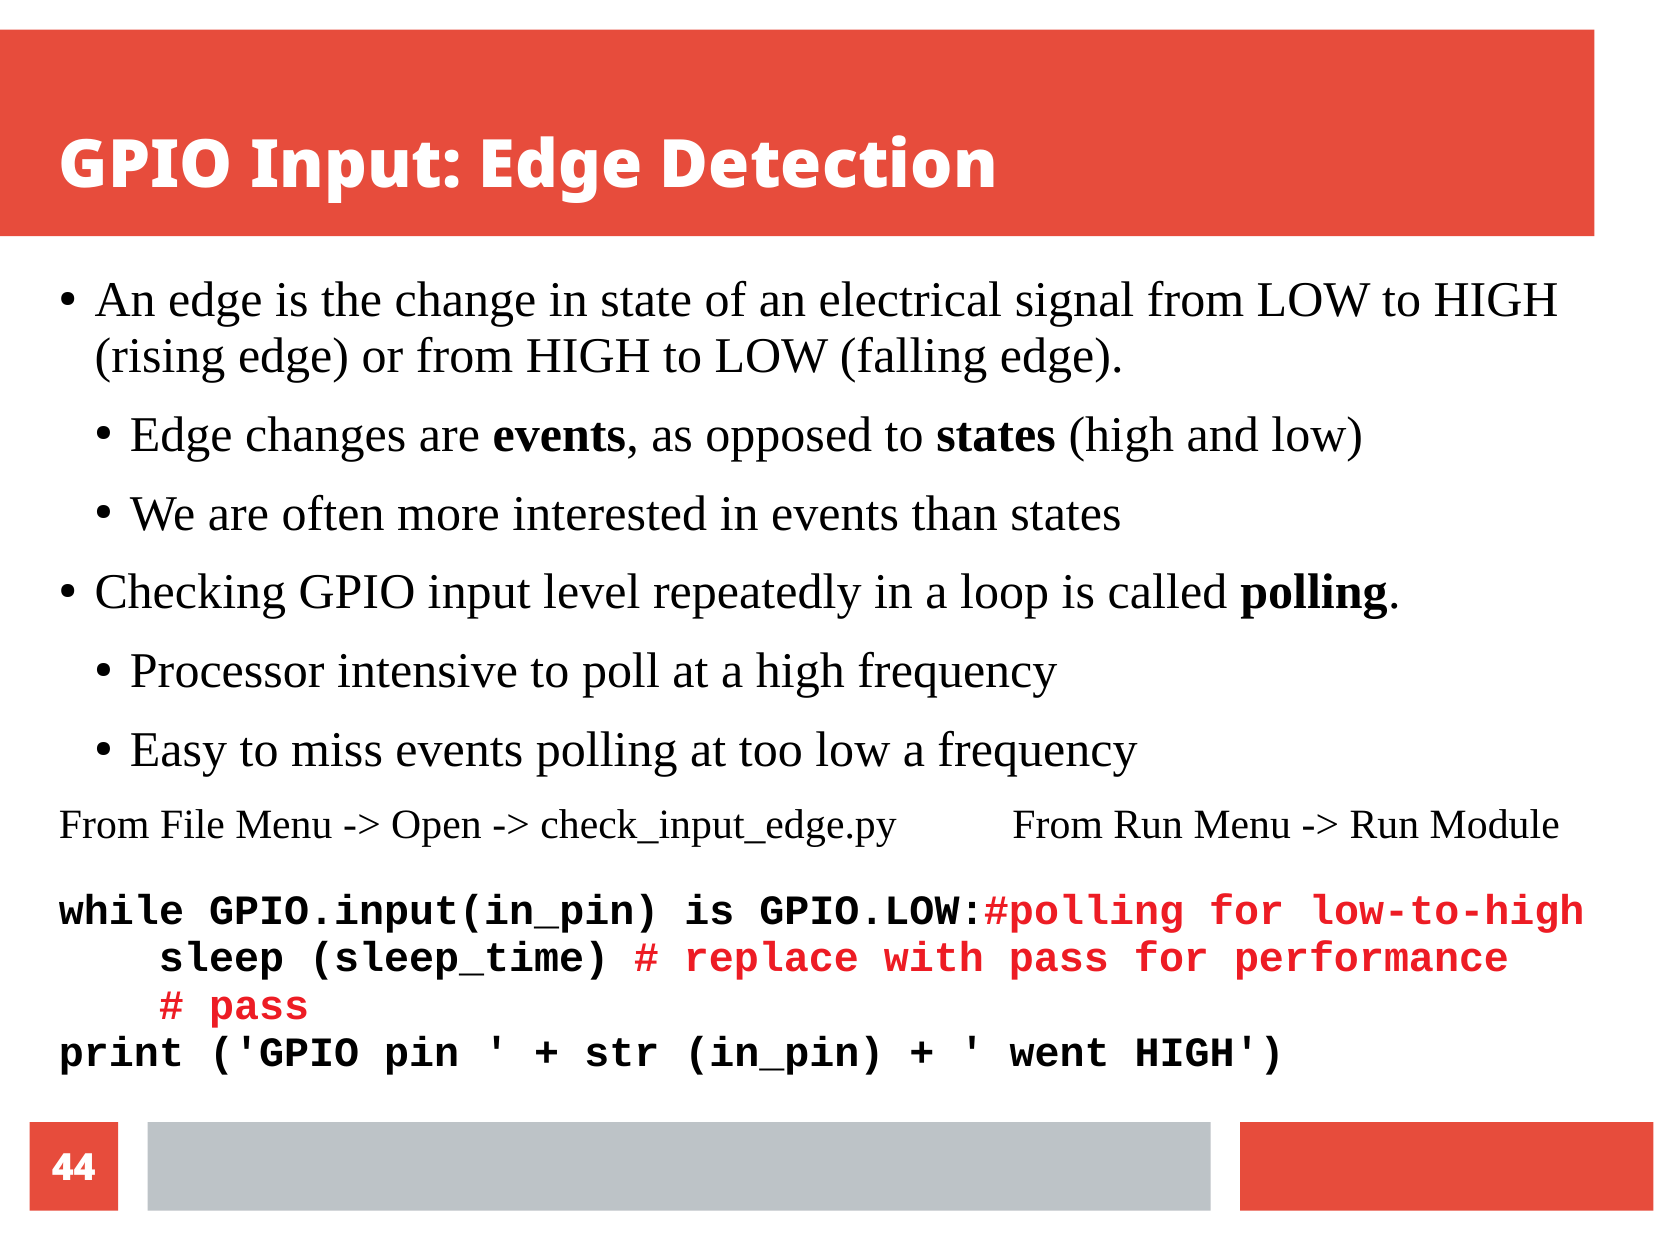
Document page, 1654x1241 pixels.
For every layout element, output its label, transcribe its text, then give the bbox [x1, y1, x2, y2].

title GPIO Input: Edge Detection [59, 59, 1595, 207]
list An edge is the change in state of an electrical signal from LOW to HIGH (rising edge) or from HIGH to LOW (falling edge). Edge changes are events, as opposed to states (high and low) We are often more interested in events than states Checking GPIO input level repeatedly in a loop is called polling. Processor intensive to poll at a high frequency Easy to miss events polling at too low a frequency From File Menu -> Open -> check_input_edge.py From Run Menu -> Run Module while GPIO.input(in_pin) is GPIO.LOW:#polling for low-to-high sleep (sleep_time) # replace with pass for performance # pass print ('GPIO pin ' + str (in_pin) + ' went HIGH') [59, 272, 1606, 1108]
